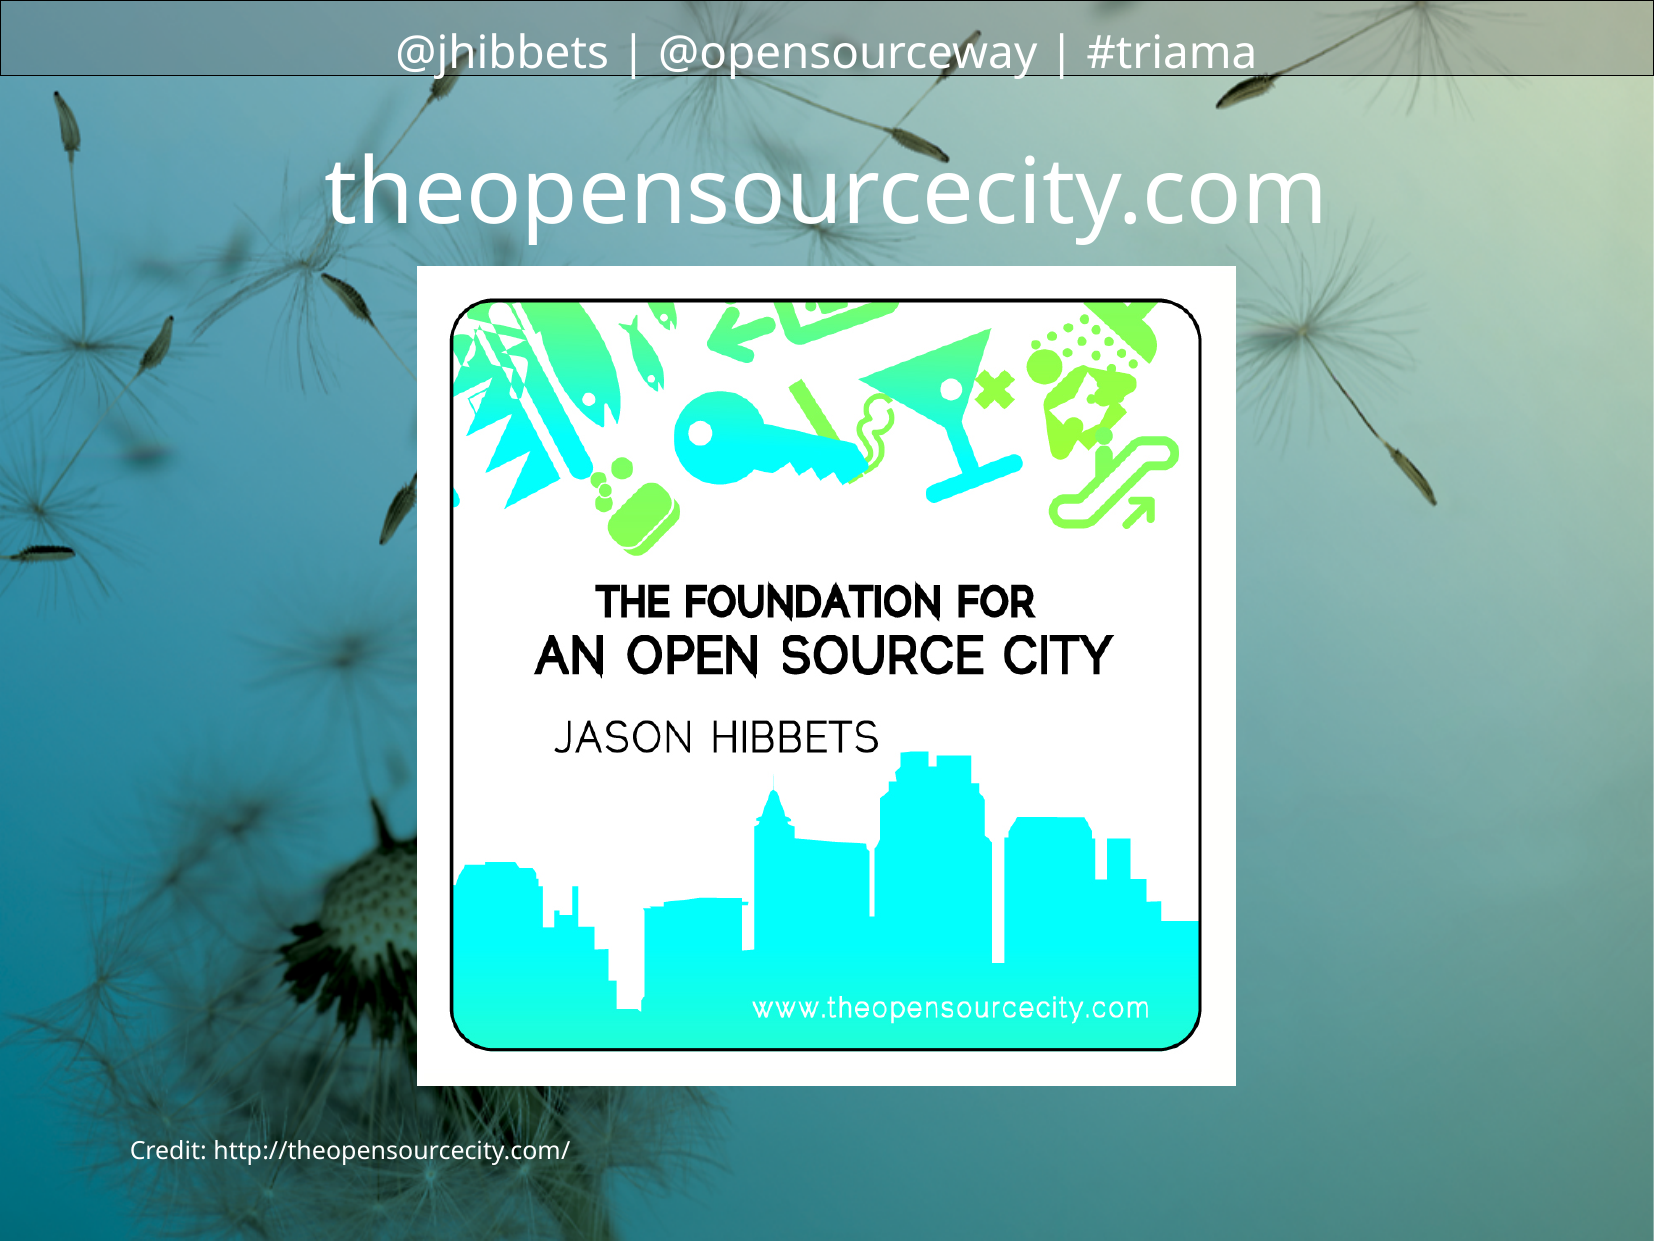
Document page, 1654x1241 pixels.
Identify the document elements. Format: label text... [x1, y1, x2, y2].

picture [0, 76, 1654, 1241]
text_box Credit: http://theopensourcecity.com/ [115, 1125, 593, 1165]
title theopensourcecity.com [82, 84, 1571, 292]
